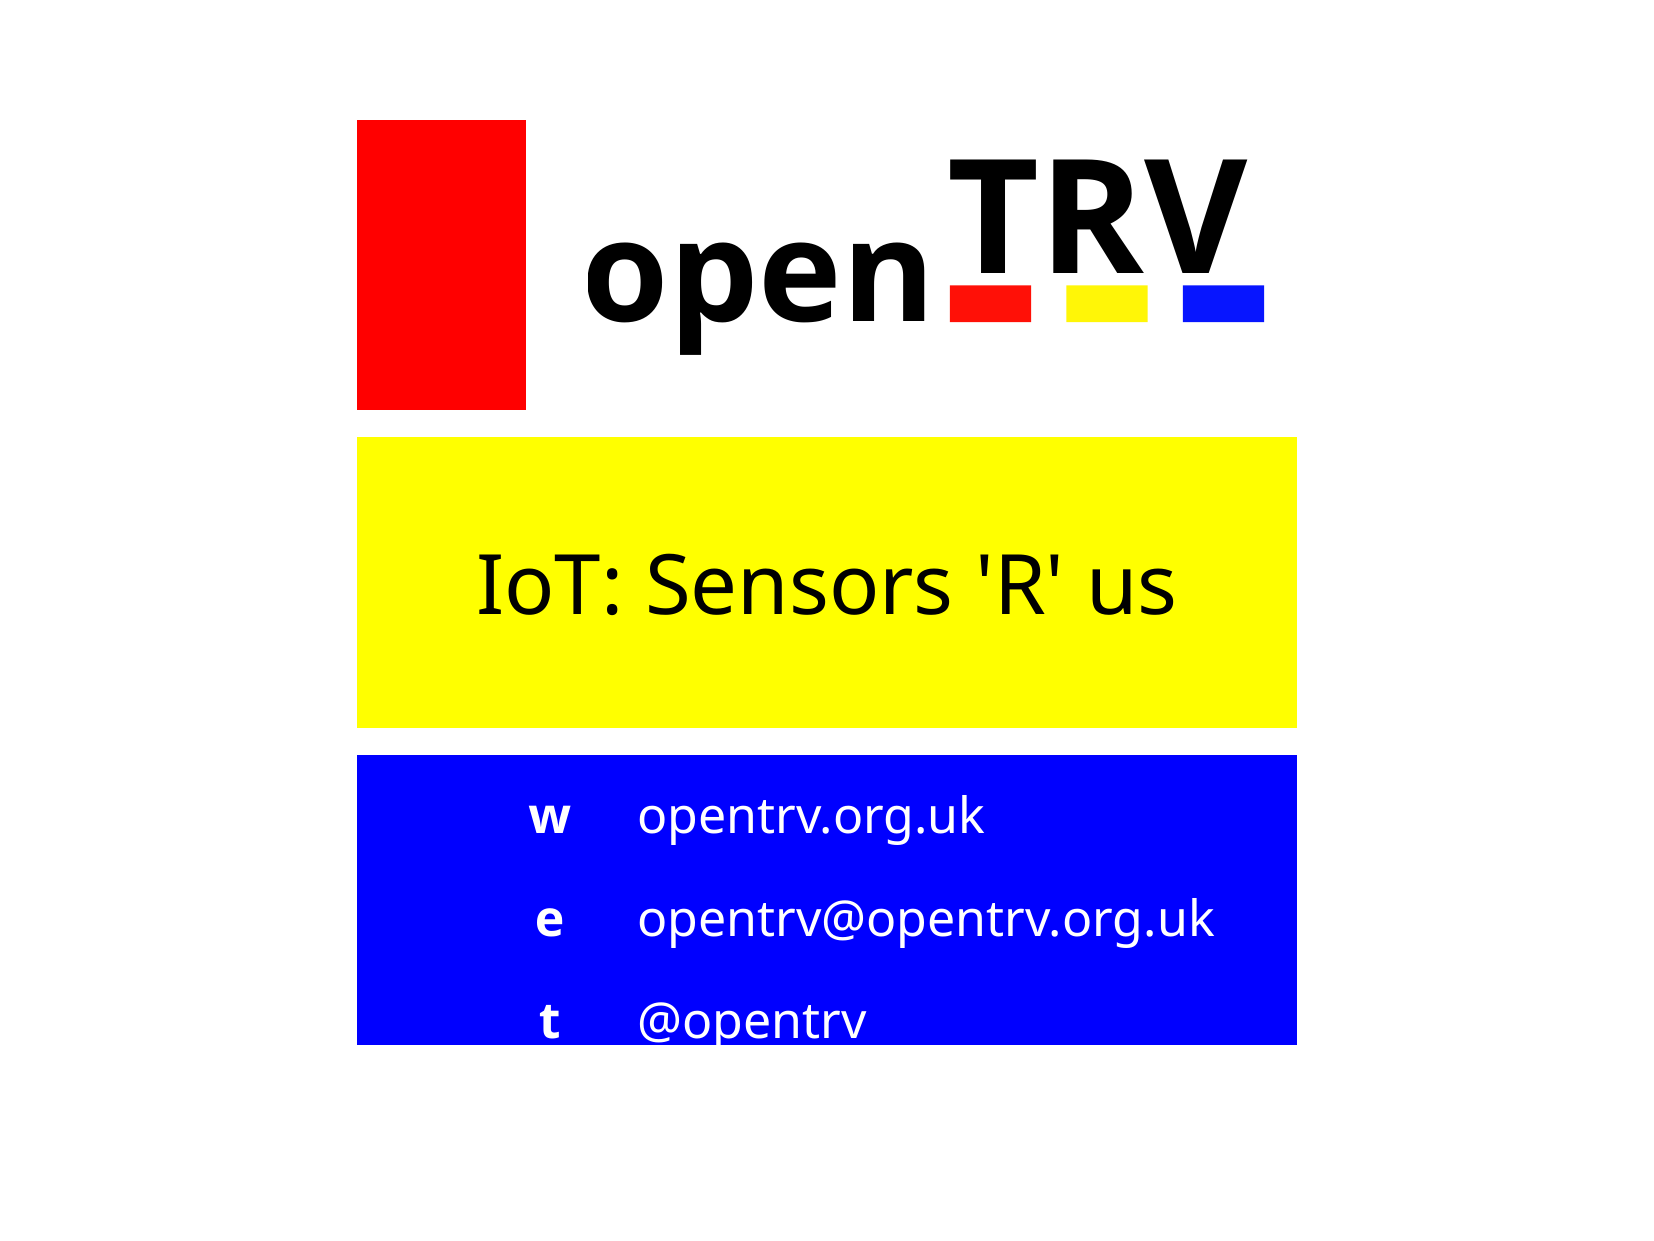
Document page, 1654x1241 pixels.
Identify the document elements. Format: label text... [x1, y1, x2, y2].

text_box w opentrv.org.uk e opentrv@opentrv.org.uk t @opentrv [357, 755, 1297, 1045]
text_box IoT: Sensors 'R' us [357, 437, 1298, 728]
picture [588, 153, 1265, 357]
text_box [357, 120, 526, 410]
